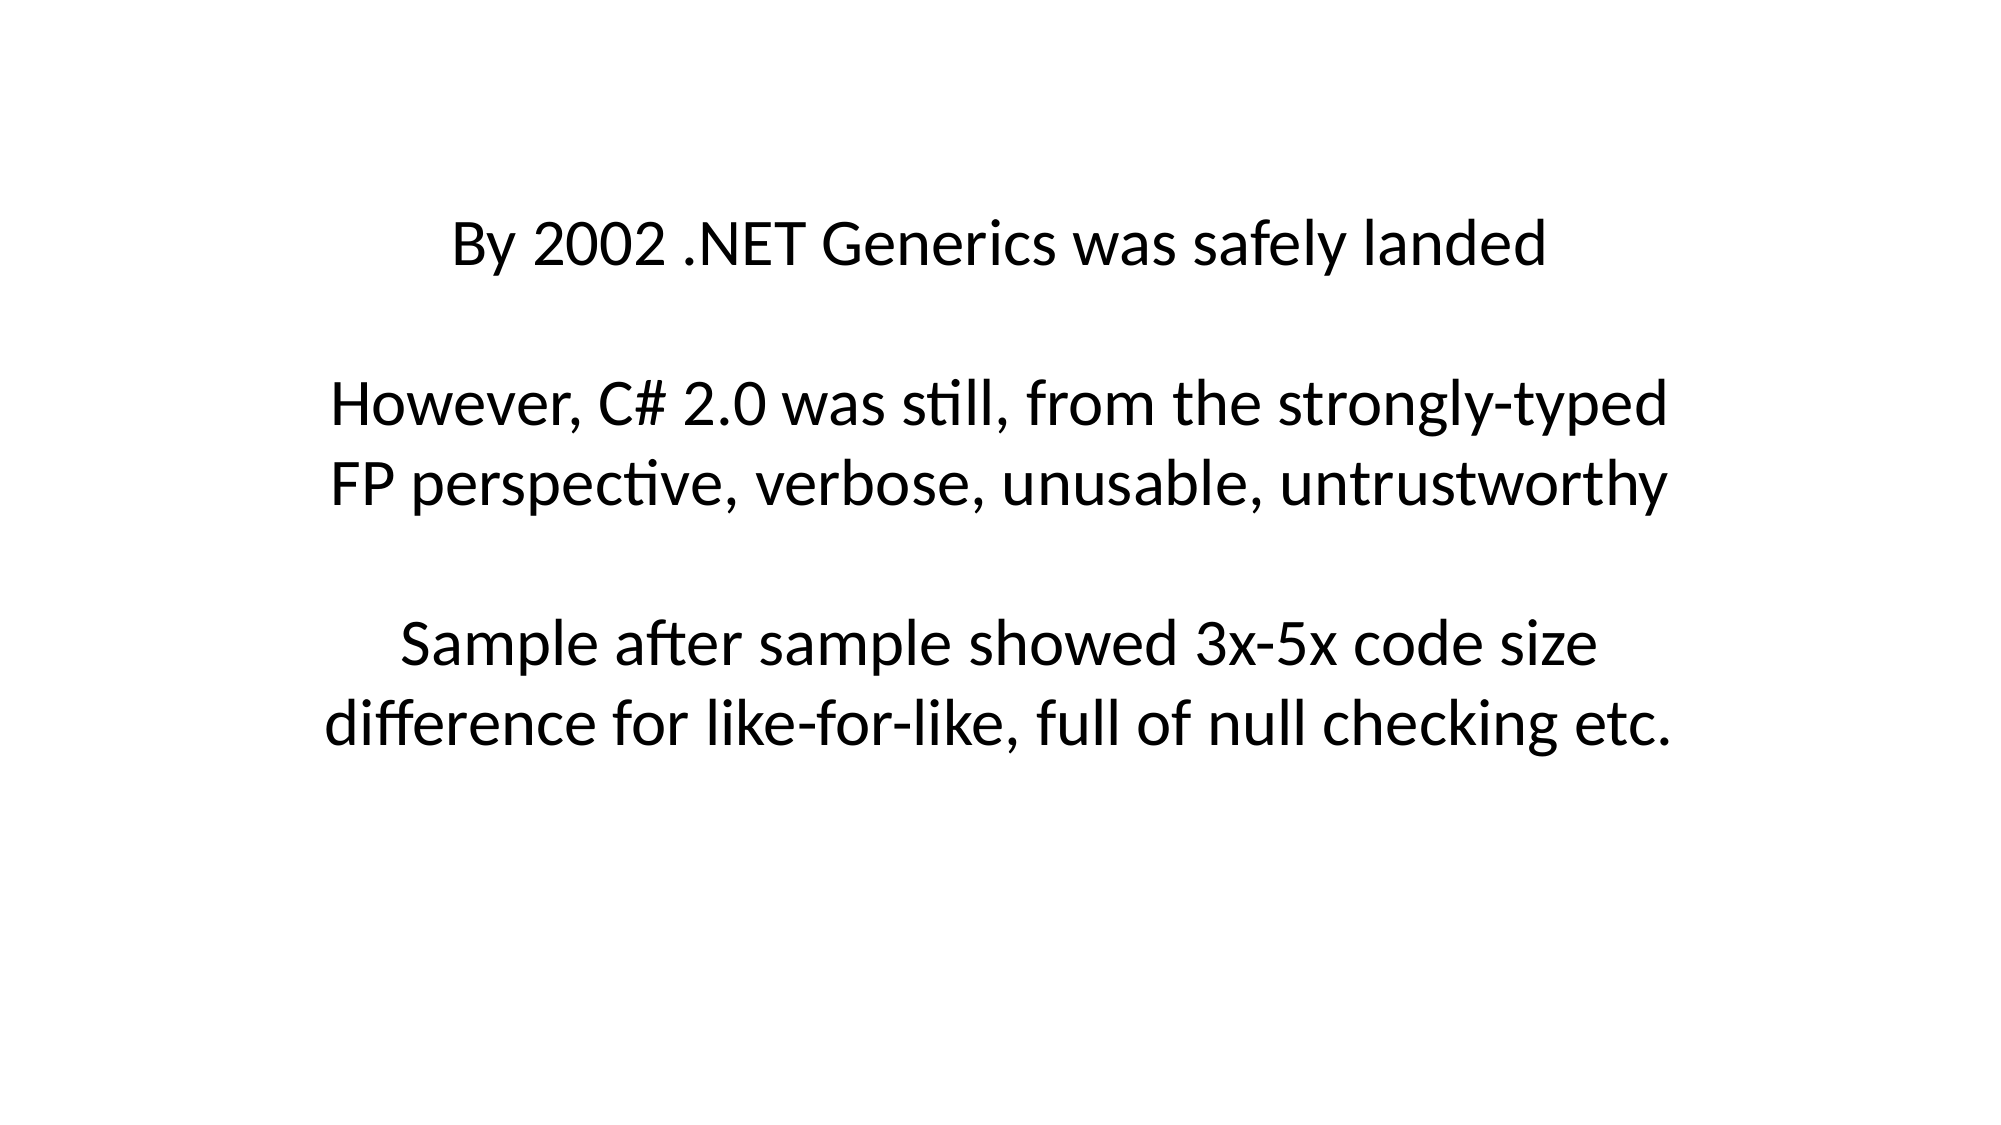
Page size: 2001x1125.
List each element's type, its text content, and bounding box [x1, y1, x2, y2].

text_box By 2002 .NET Generics was safely landed However, C# 2.0 was still, from the strongly-typed FP perspective, verbose, unusable, untrustworthy Sample after sample showed 3x-5x code size difference for like-for-like, full of null checking etc. [289, 191, 1711, 934]
